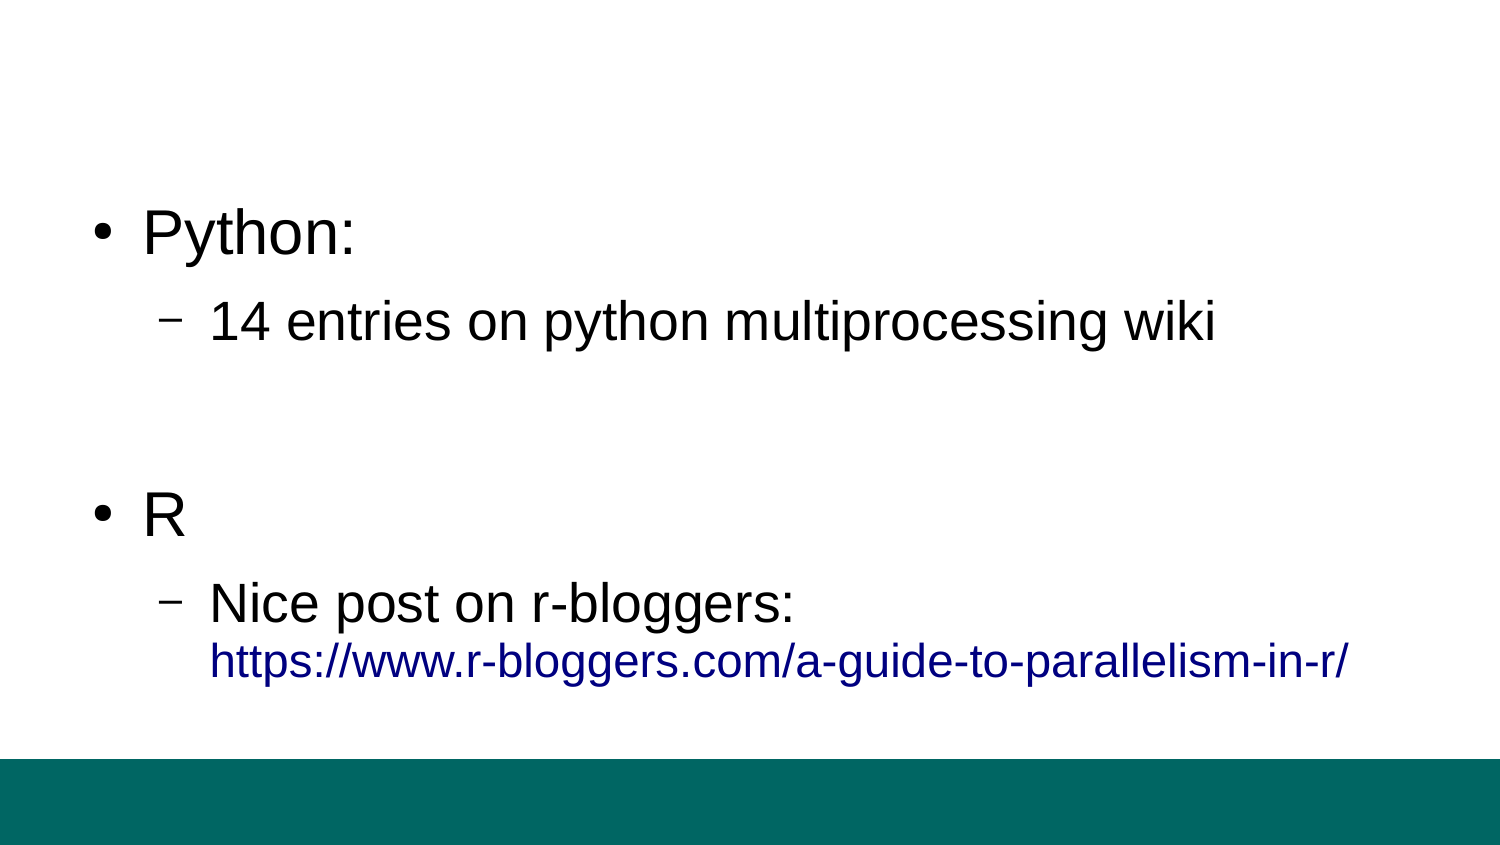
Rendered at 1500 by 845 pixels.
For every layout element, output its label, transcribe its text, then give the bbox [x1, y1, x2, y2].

list Python: 14 entries on python multiprocessing wiki R Nice post on r-bloggers: https://www.r-bloggers.com/a-guide-to-parallelism-in-r/ [75, 197, 1425, 688]
